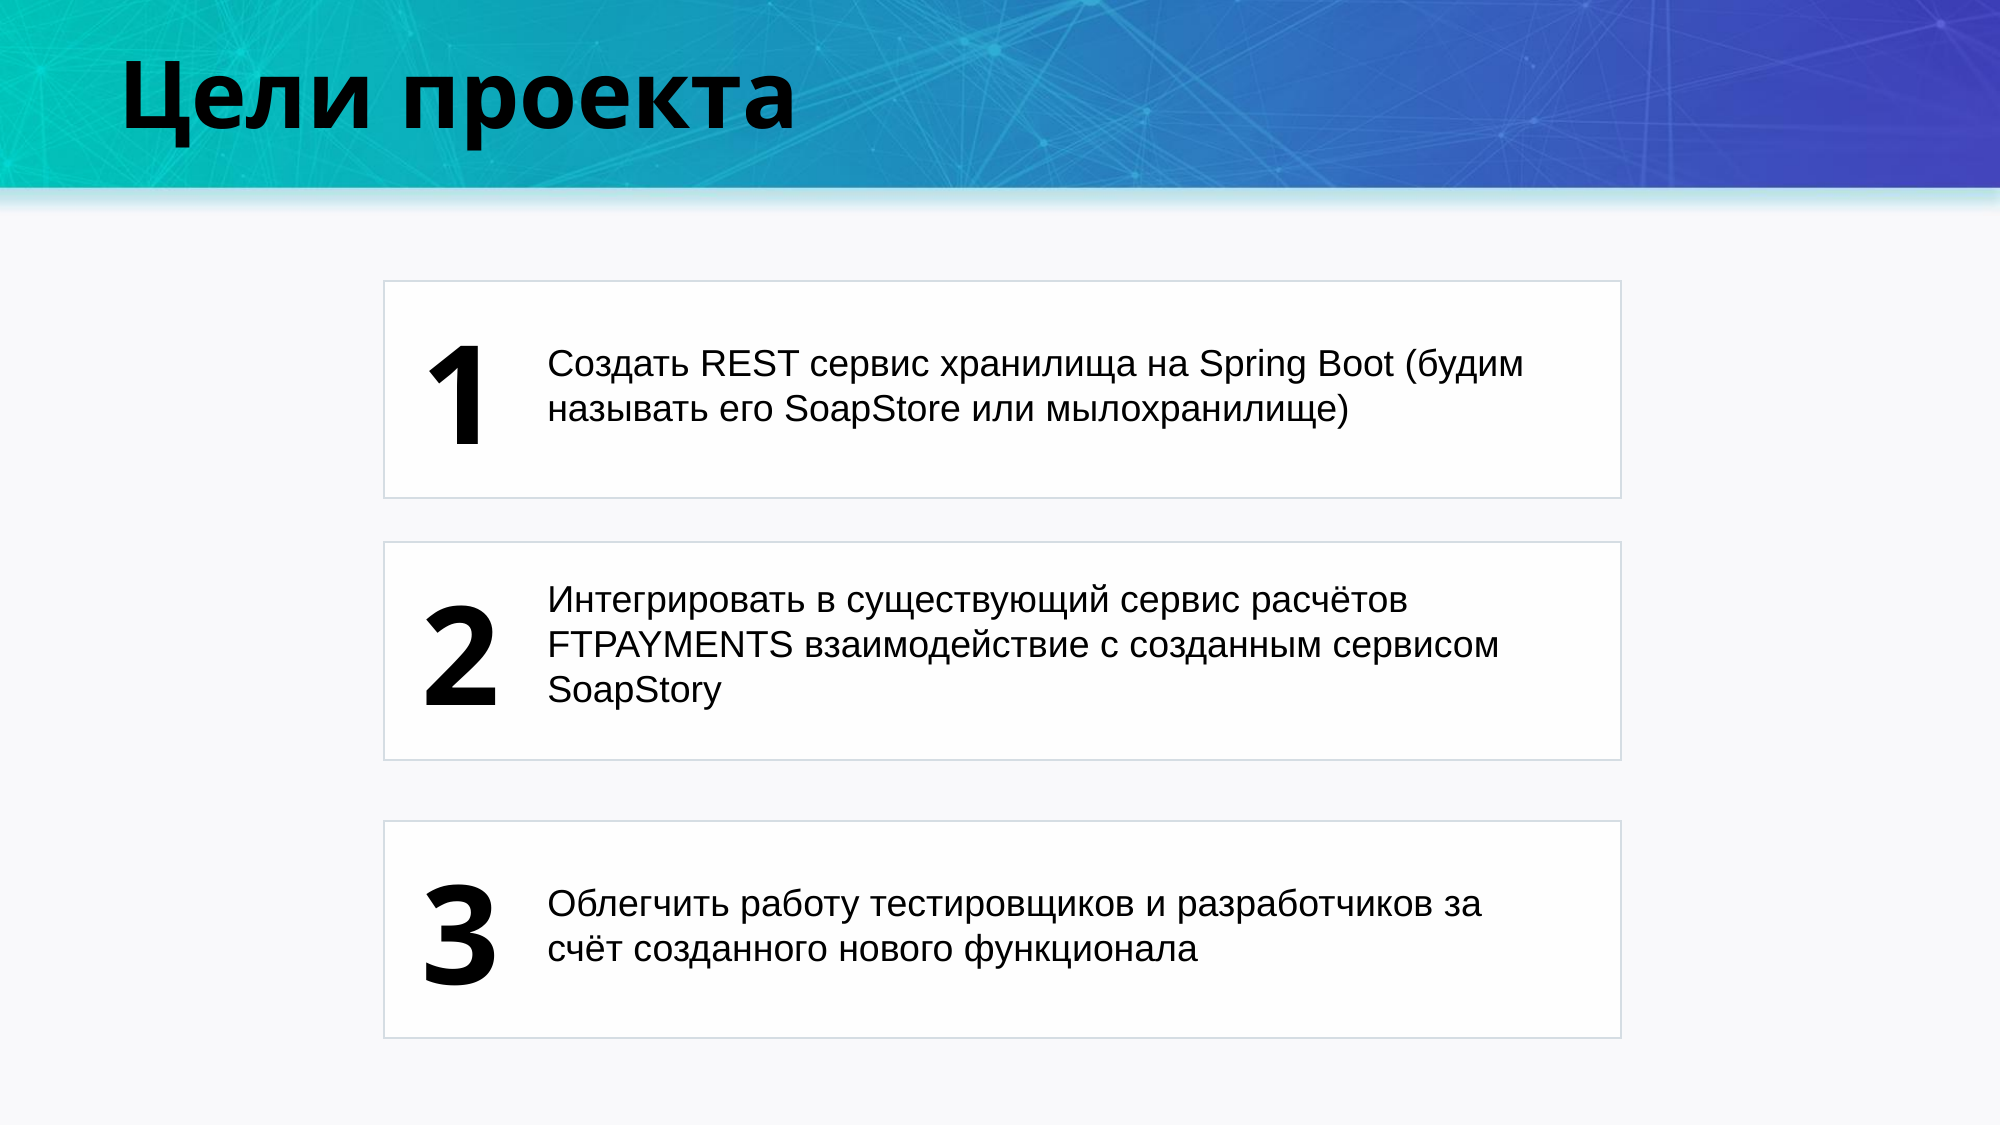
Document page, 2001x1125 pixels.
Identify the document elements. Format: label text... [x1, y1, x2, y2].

text_box 3 [421, 846, 552, 1013]
text_box Облегчить работу тестировщиков и разработчиков за счёт созданного нового функционала [552, 871, 1581, 988]
text_box [383, 542, 1622, 760]
text_box Цели проекта [118, 57, 1882, 140]
text_box Интегрировать в существующий сервис расчётов FTPAYMENTS взаимодействие с созданным сервисом SoapStory [532, 567, 1581, 735]
text_box [383, 280, 1622, 499]
text_box Цели проекта [481, 87, 501, 118]
text_box 1 [421, 306, 552, 473]
text_box [383, 820, 1622, 1039]
text_box Создать REST сервис хранилища на Spring Boot (будим называть его SoapStore или мылохранилище) [532, 331, 1581, 448]
text_box 2 [421, 567, 532, 735]
picture [0, 0, 2000, 1125]
